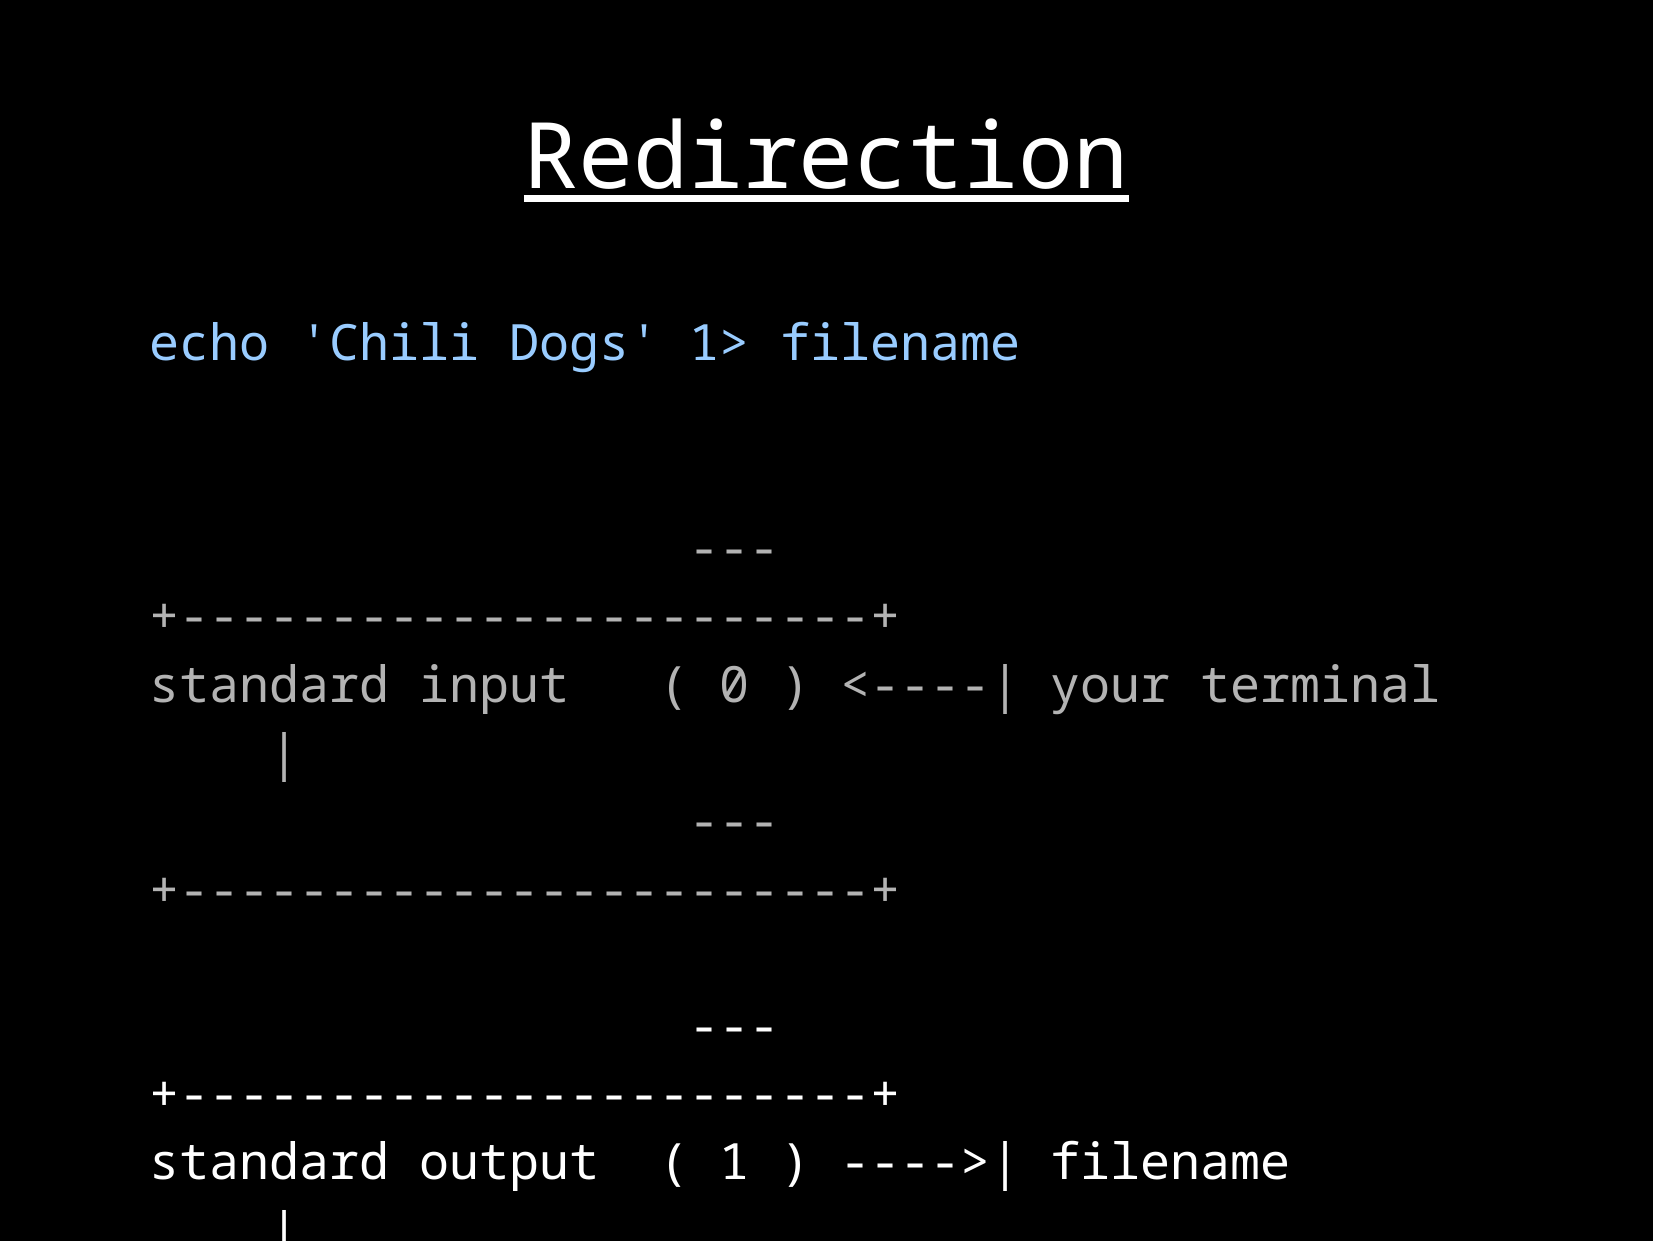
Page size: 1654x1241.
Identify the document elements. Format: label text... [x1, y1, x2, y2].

text_box echo 'Chili Dogs' 1> filename --- +-----------------------+ standard input ( 0 ) <----| your terminal | --- +-----------------------+ --- +-----------------------+ standard output ( 1 ) ---->| filename | --- +-----------------------+ --- +-----------------------+ standard error ( 2 ) ---->| your terminal | --- +-----------------------+ [135, 300, 1576, 1021]
title Redirection [82, 49, 1571, 257]
